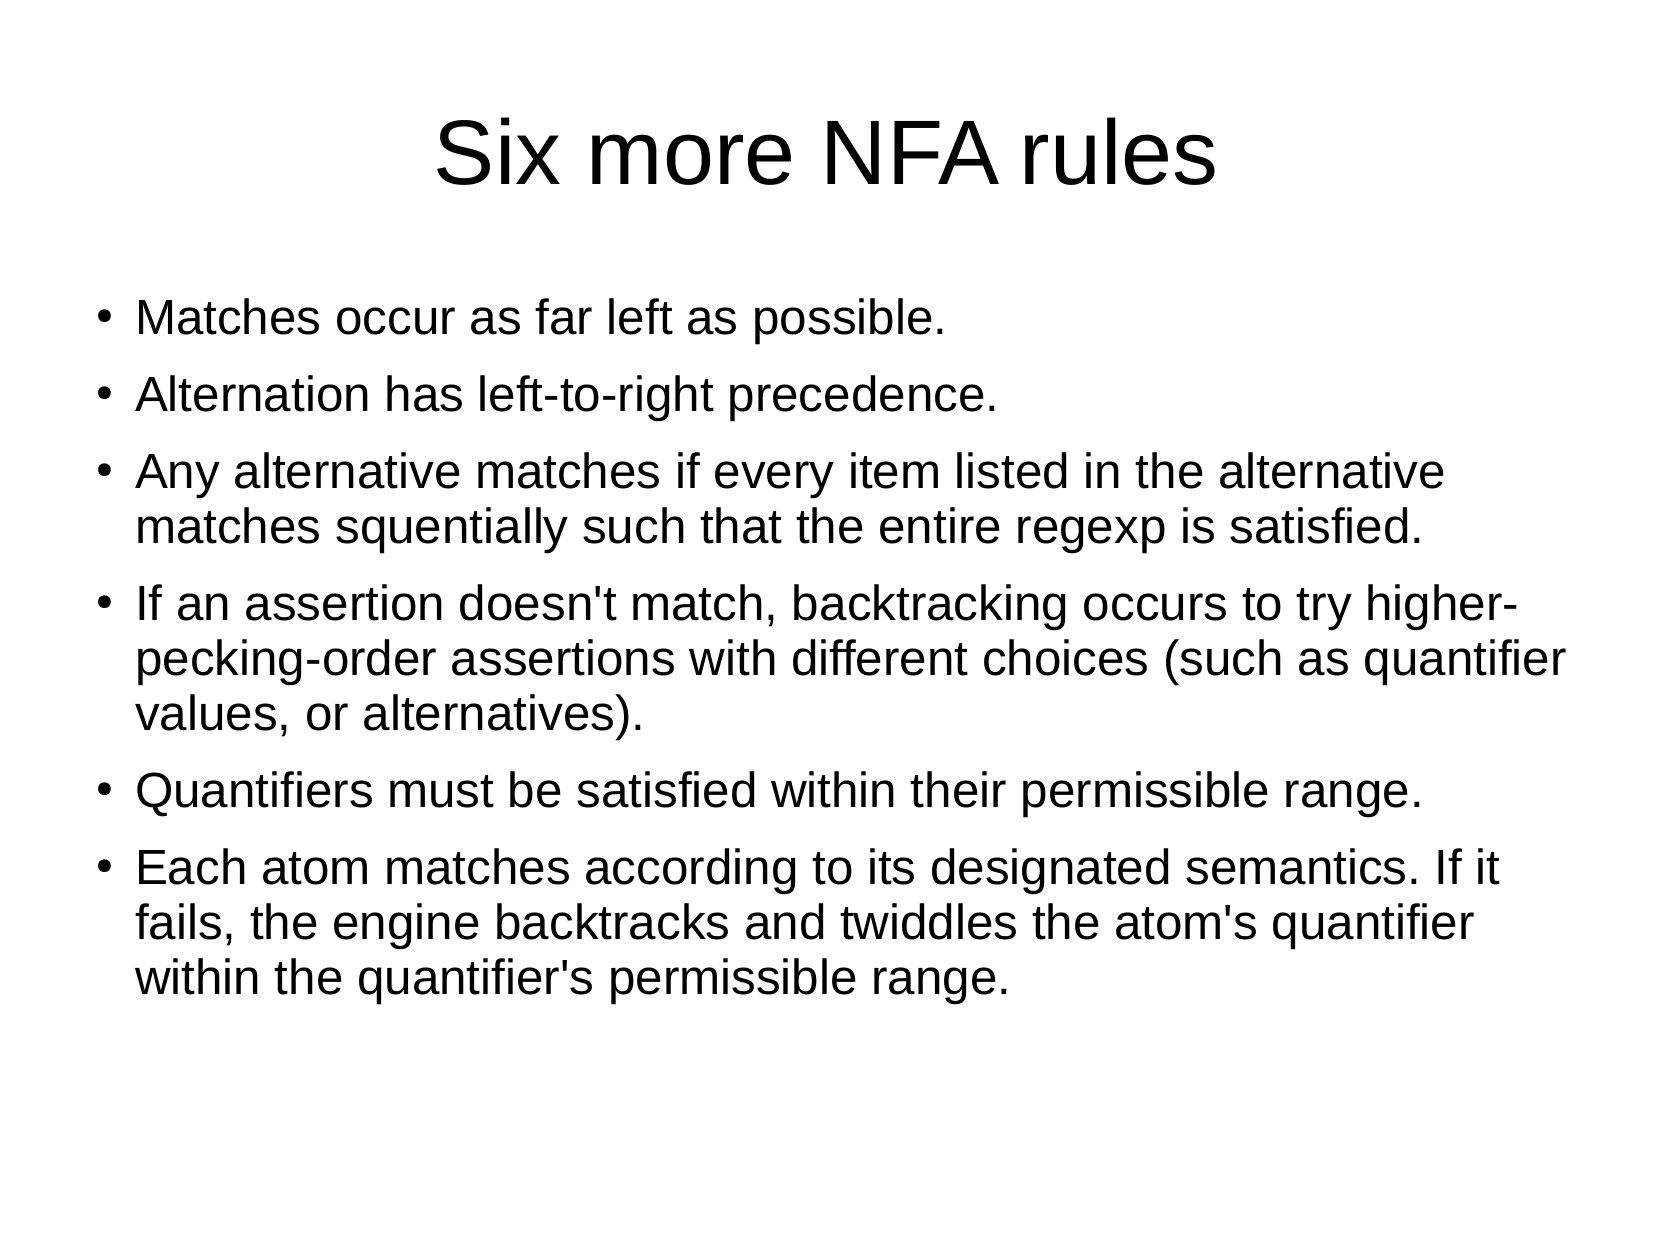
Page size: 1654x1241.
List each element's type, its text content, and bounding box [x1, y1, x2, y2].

title Six more NFA rules [82, 49, 1571, 257]
list Matches occur as far left as possible. Alternation has left-to-right precedence. Any alternative matches if every item listed in the alternative matches squentially such that the entire regexp is satisfied. If an assertion doesn't match, backtracking occurs to try higher-pecking-order assertions with different choices (such as quantifier values, or alternatives). Quantifiers must be satisfied within their permissible range. Each atom matches according to its designated semantics. If it fails, the engine backtracks and twiddles the atom's quantifier within the quantifier's permissible range. [82, 290, 1571, 1010]
